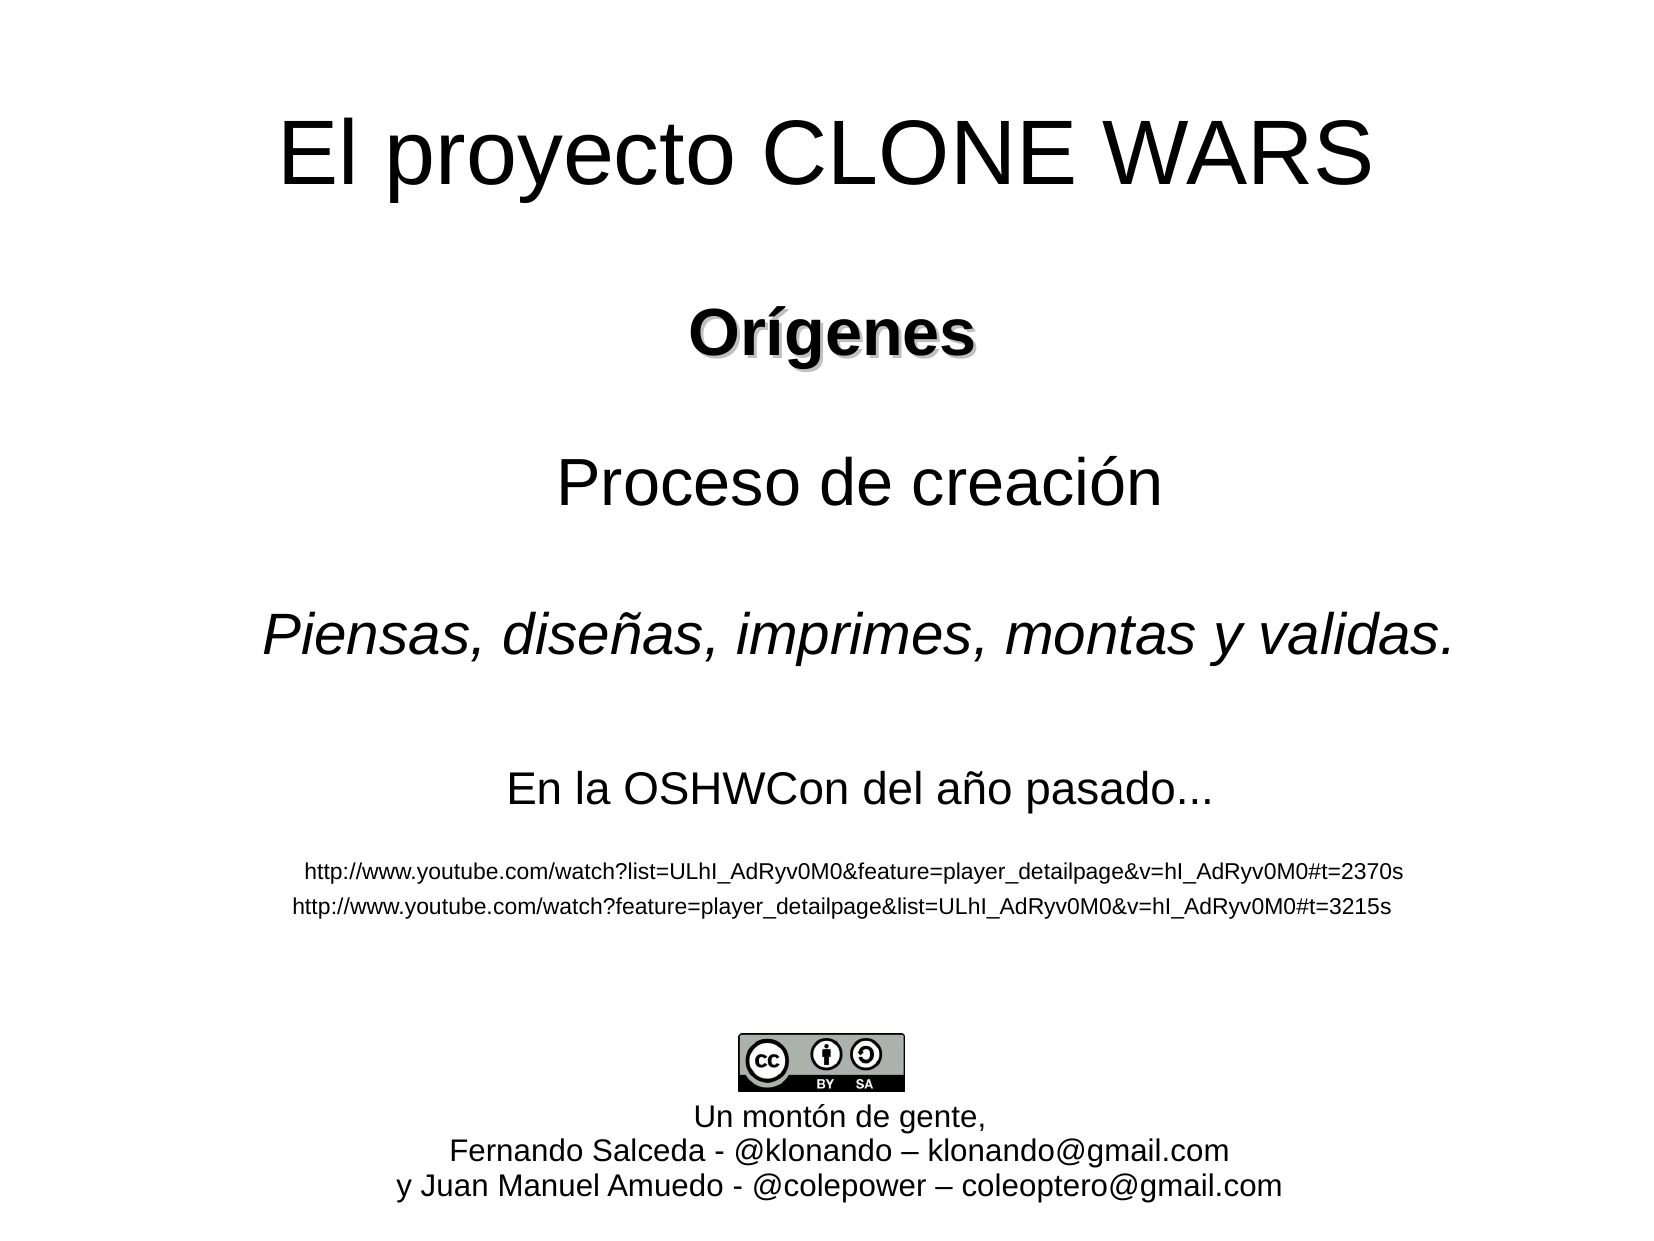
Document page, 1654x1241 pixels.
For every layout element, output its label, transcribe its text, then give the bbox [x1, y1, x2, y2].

picture [738, 1033, 905, 1091]
title El proyecto CLONE WARS [82, 49, 1571, 257]
subtitle Orígenes Proceso de creación Piensas, diseñas, imprimes, montas y validas. En la OSHWCon del año pasado... http://www.youtube.com/watch?list=ULhI_AdRyv0M0&feature=player_detailpage&v=hI_AdRyv0M0#t=2370s http://www.youtube.com/watch?feature=player_detailpage&list=ULhI_AdRyv0M0&v=hI_AdRyv0M0#t=3215s [88, 295, 1577, 994]
text_box Un montón de gente, Fernando Salceda - @klonando – klonando@gmail.com y Juan Manuel Amuedo - @colepower – coleoptero@gmail.com [381, 1091, 1300, 1211]
